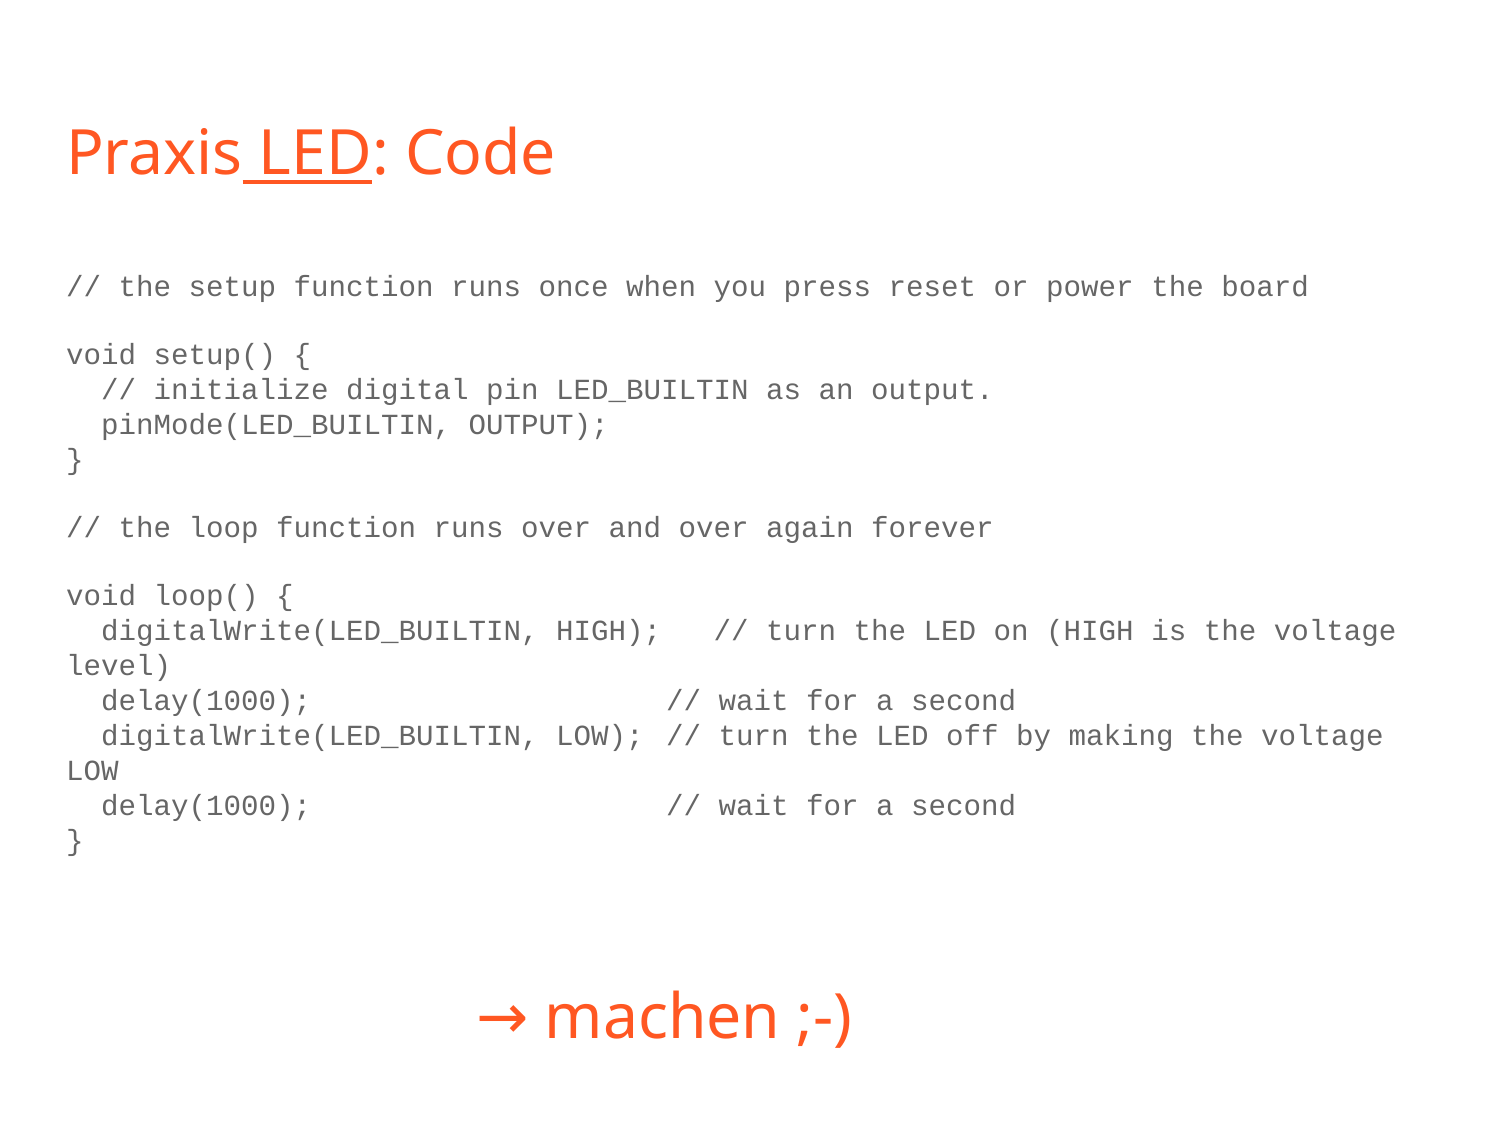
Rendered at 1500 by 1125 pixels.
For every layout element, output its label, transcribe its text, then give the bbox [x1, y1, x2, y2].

list // the setup function runs once when you press reset or power the board void setup() { // initialize digital pin LED_BUILTIN as an output. pinMode(LED_BUILTIN, OUTPUT); } // the loop function runs over and over again forever void loop() { digitalWrite(LED_BUILTIN, HIGH); // turn the LED on (HIGH is the voltage level) delay(1000); // wait for a second digitalWrite(LED_BUILTIN, LOW); // turn the LED off by making the voltage LOW delay(1000); // wait for a second } [51, 252, 1449, 1000]
title Praxis LED: Code [51, 97, 1449, 223]
title → machen ;-) [461, 960, 1500, 1087]
